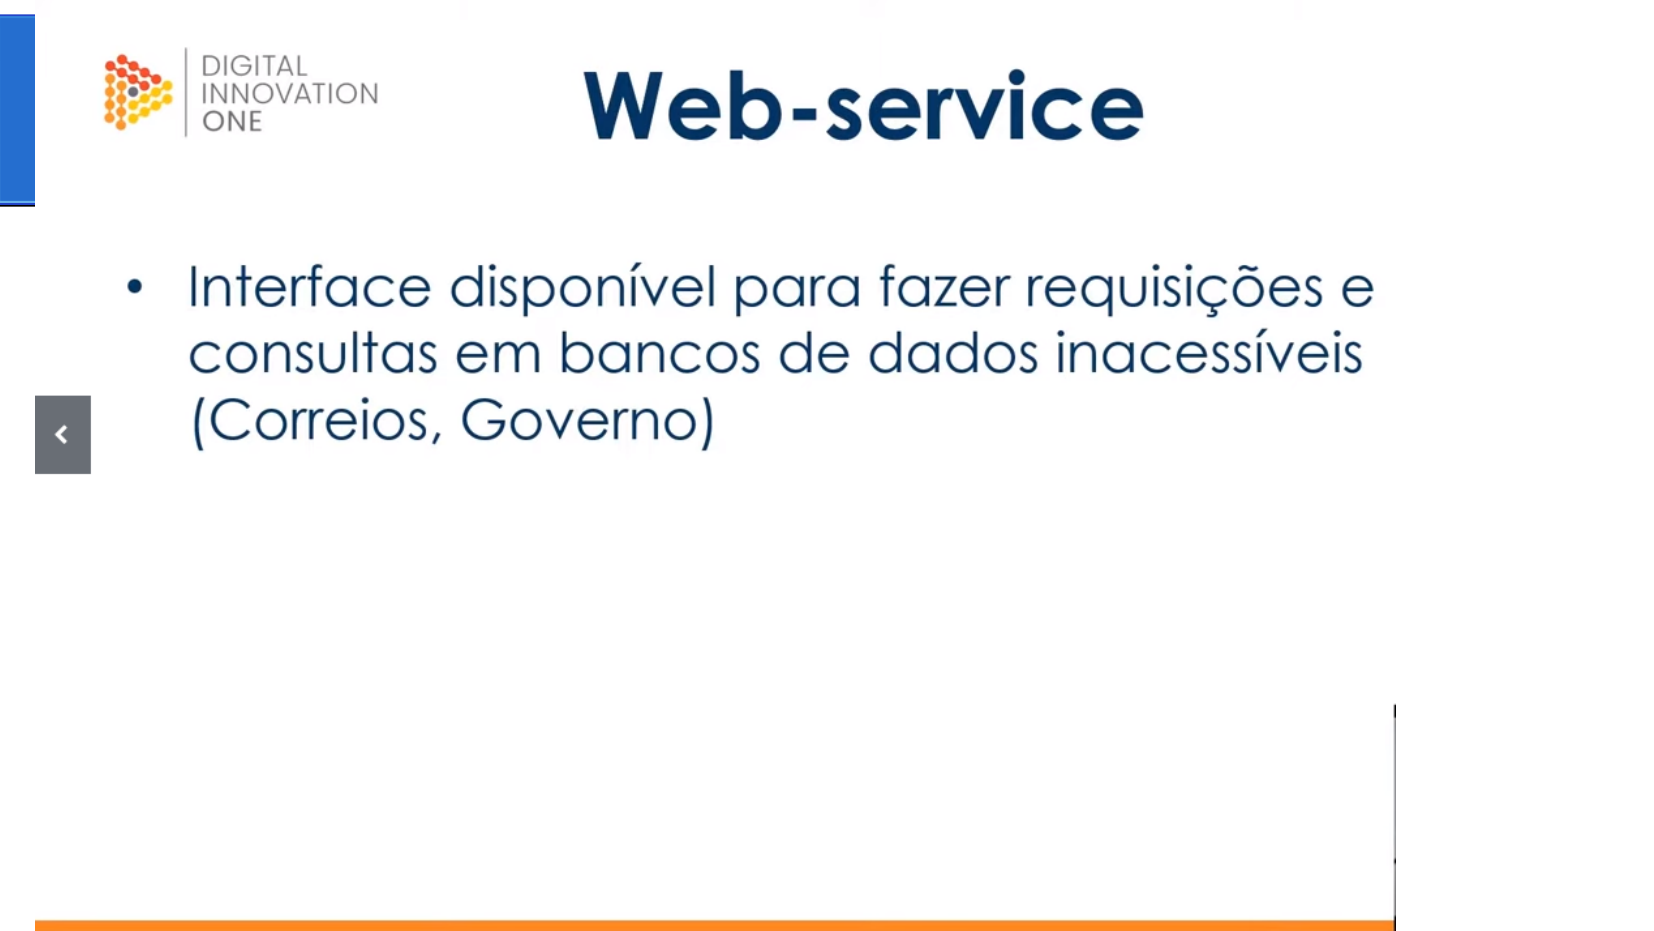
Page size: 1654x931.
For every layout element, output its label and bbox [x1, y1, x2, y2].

picture [35, 0, 1396, 931]
